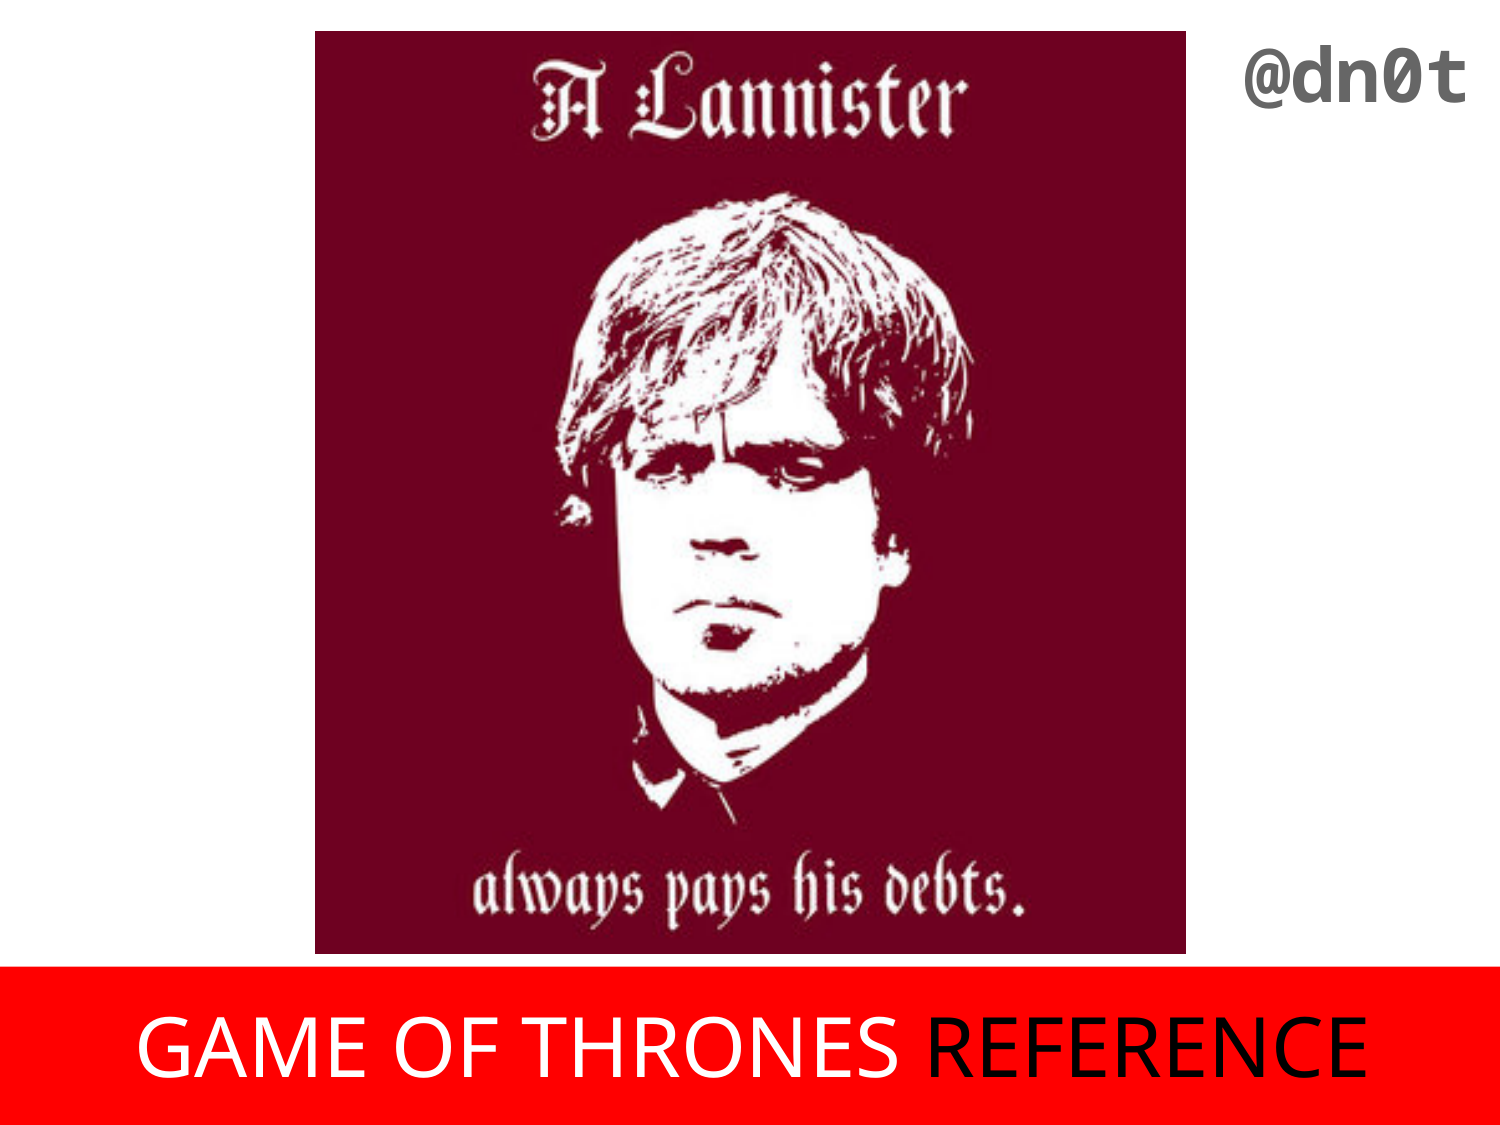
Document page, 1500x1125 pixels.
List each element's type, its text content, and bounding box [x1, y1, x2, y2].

picture [315, 31, 1186, 954]
list GAME OF THRONES REFERENCE [28, 986, 1478, 1123]
